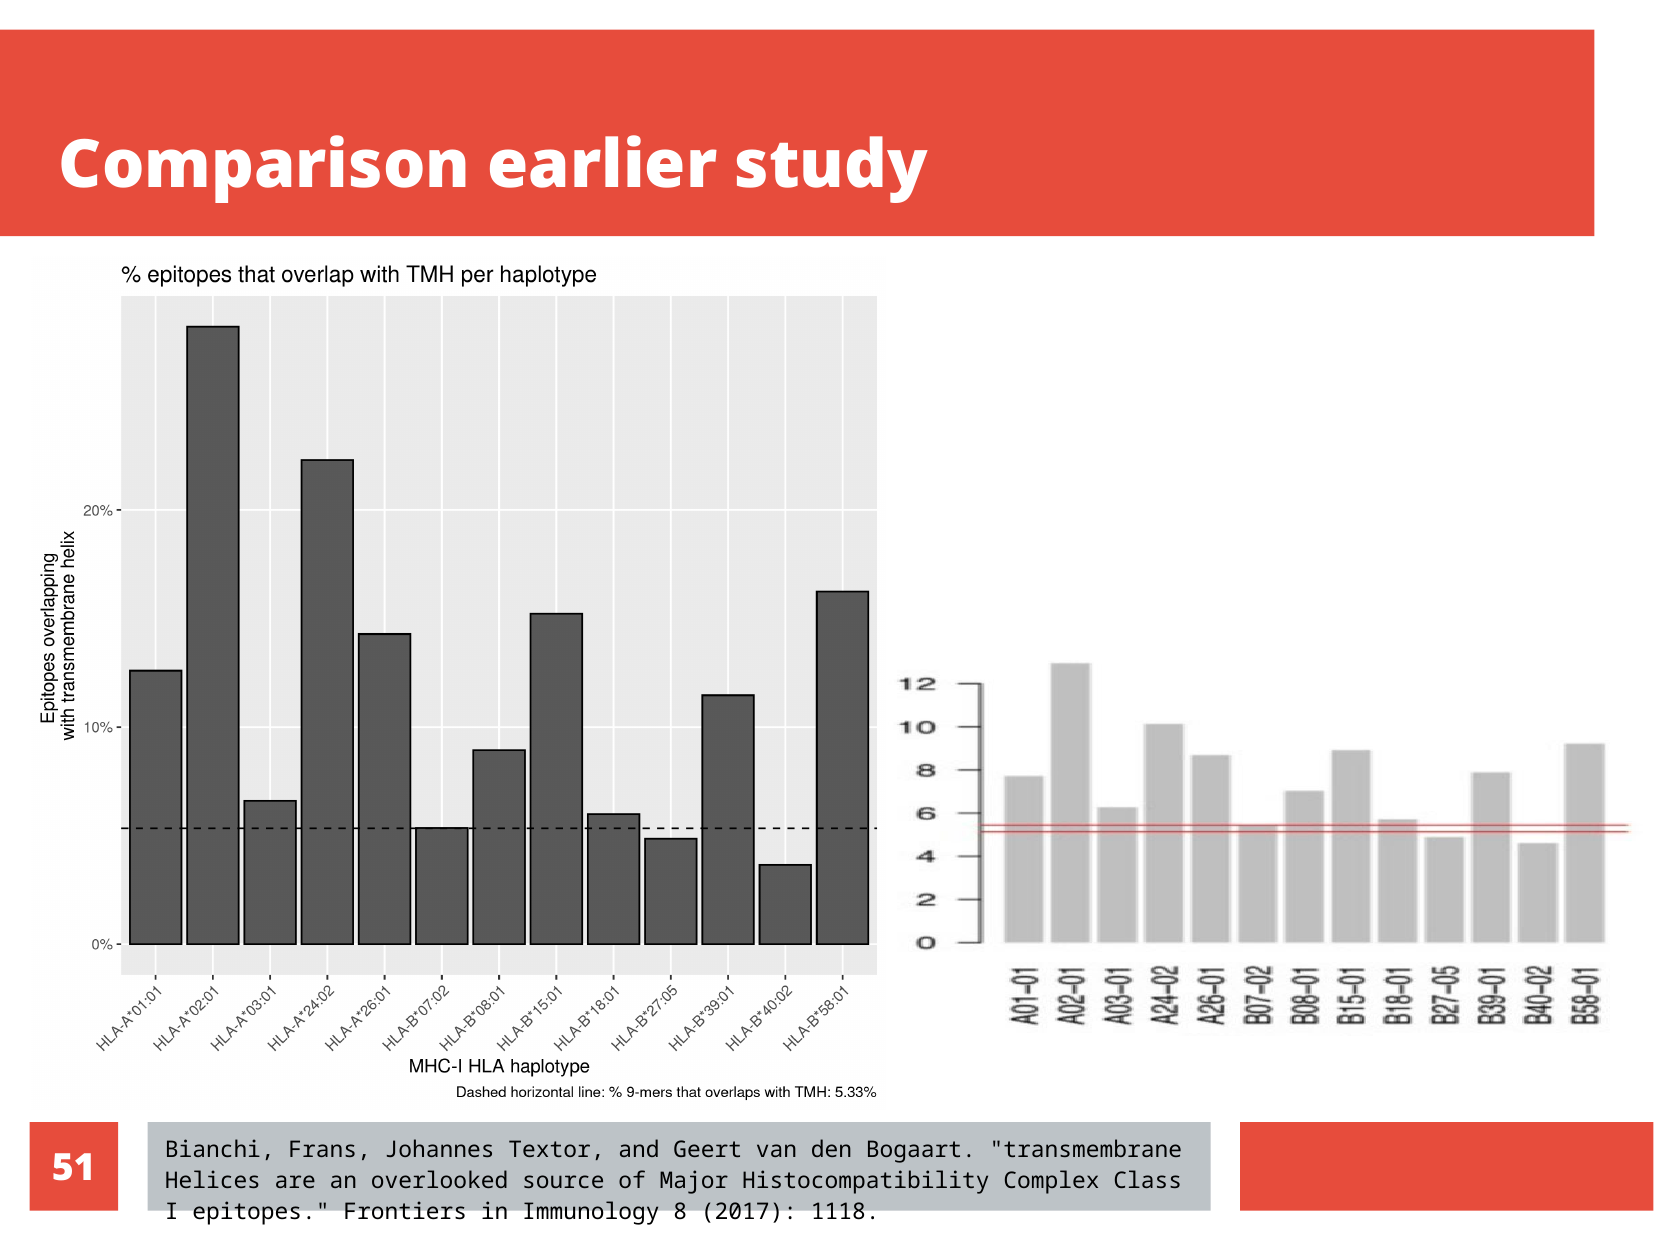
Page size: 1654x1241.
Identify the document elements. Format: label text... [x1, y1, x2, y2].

title Comparison earlier study [59, 59, 1595, 207]
text_box Bianchi, Frans, Johannes Textor, and Geert van den Bogaart. "transmembrane Helices are an overlooked source of Major Histocompatibility Complex Class I epitopes." Frontiers in Immunology 8 (2017): 1118. [150, 1125, 1201, 1210]
picture [31, 256, 886, 1111]
picture [888, 660, 1654, 1036]
